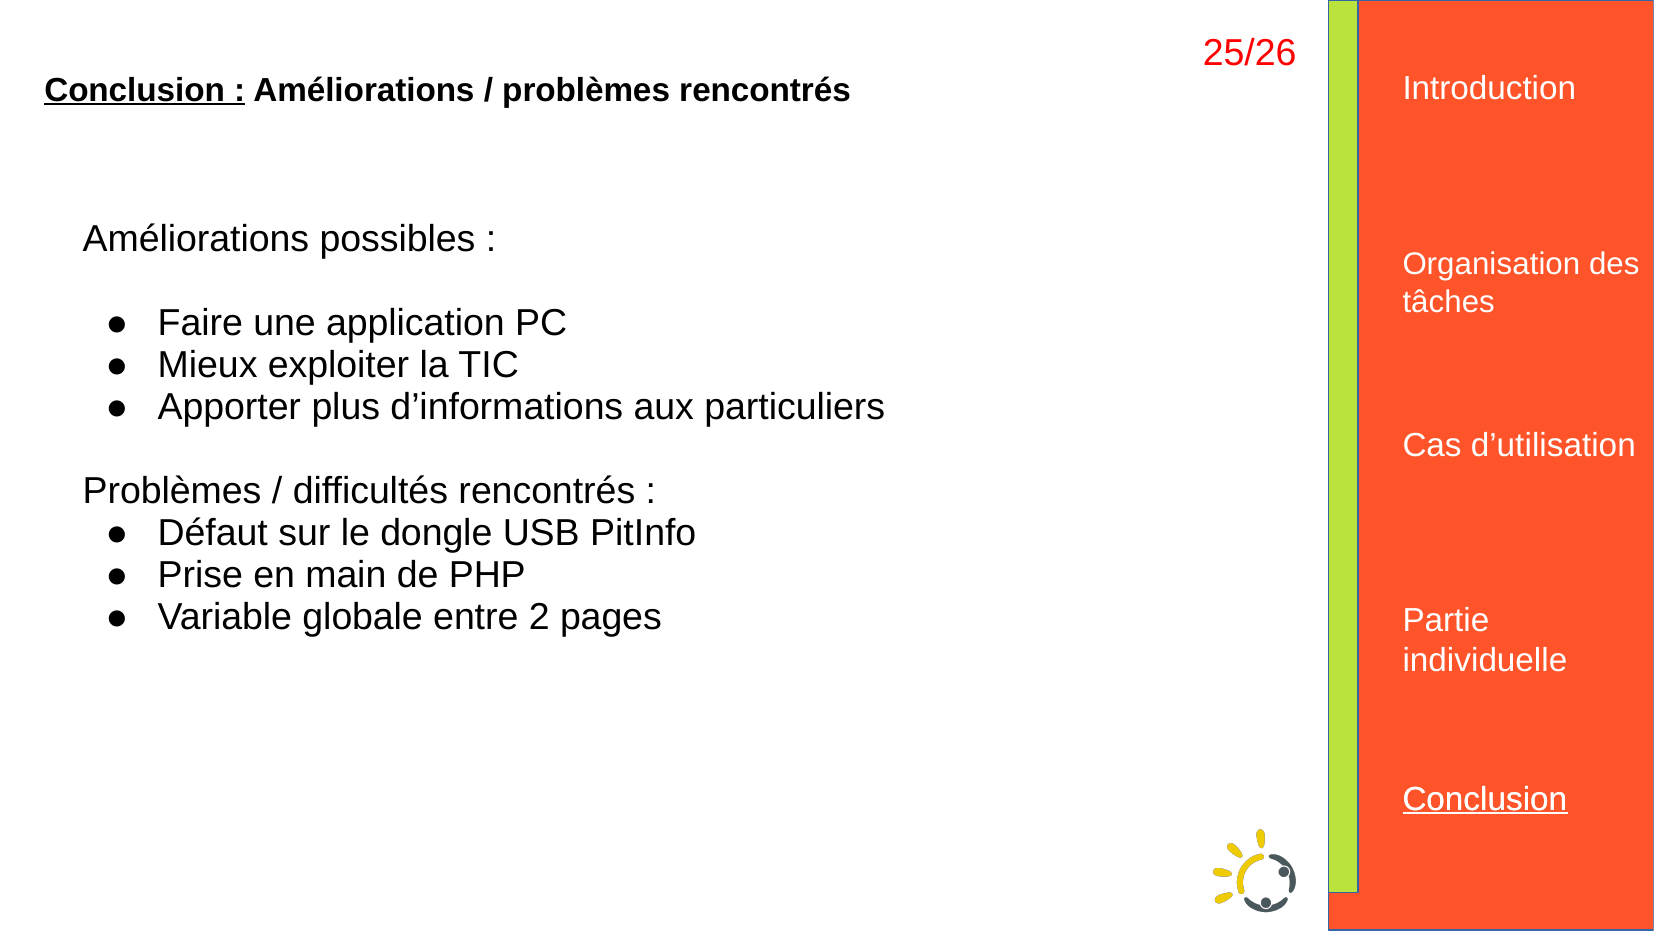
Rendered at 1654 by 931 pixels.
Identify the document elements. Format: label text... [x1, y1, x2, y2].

text_box Conclusion : Améliorations / problèmes rencontrés [29, 53, 915, 124]
text_box [1328, 0, 1359, 893]
picture [1210, 826, 1300, 916]
text_box Conclusion [1387, 769, 1654, 857]
list Améliorations possibles : Faire une application PC Mieux exploiter la TIC Apporter plus d’informations aux particuliers Problèmes / difficultés rencontrés : Défaut sur le dongle USB PitInfo Prise en main de PHP Variable globale entre 2 pages [82, 217, 1071, 793]
